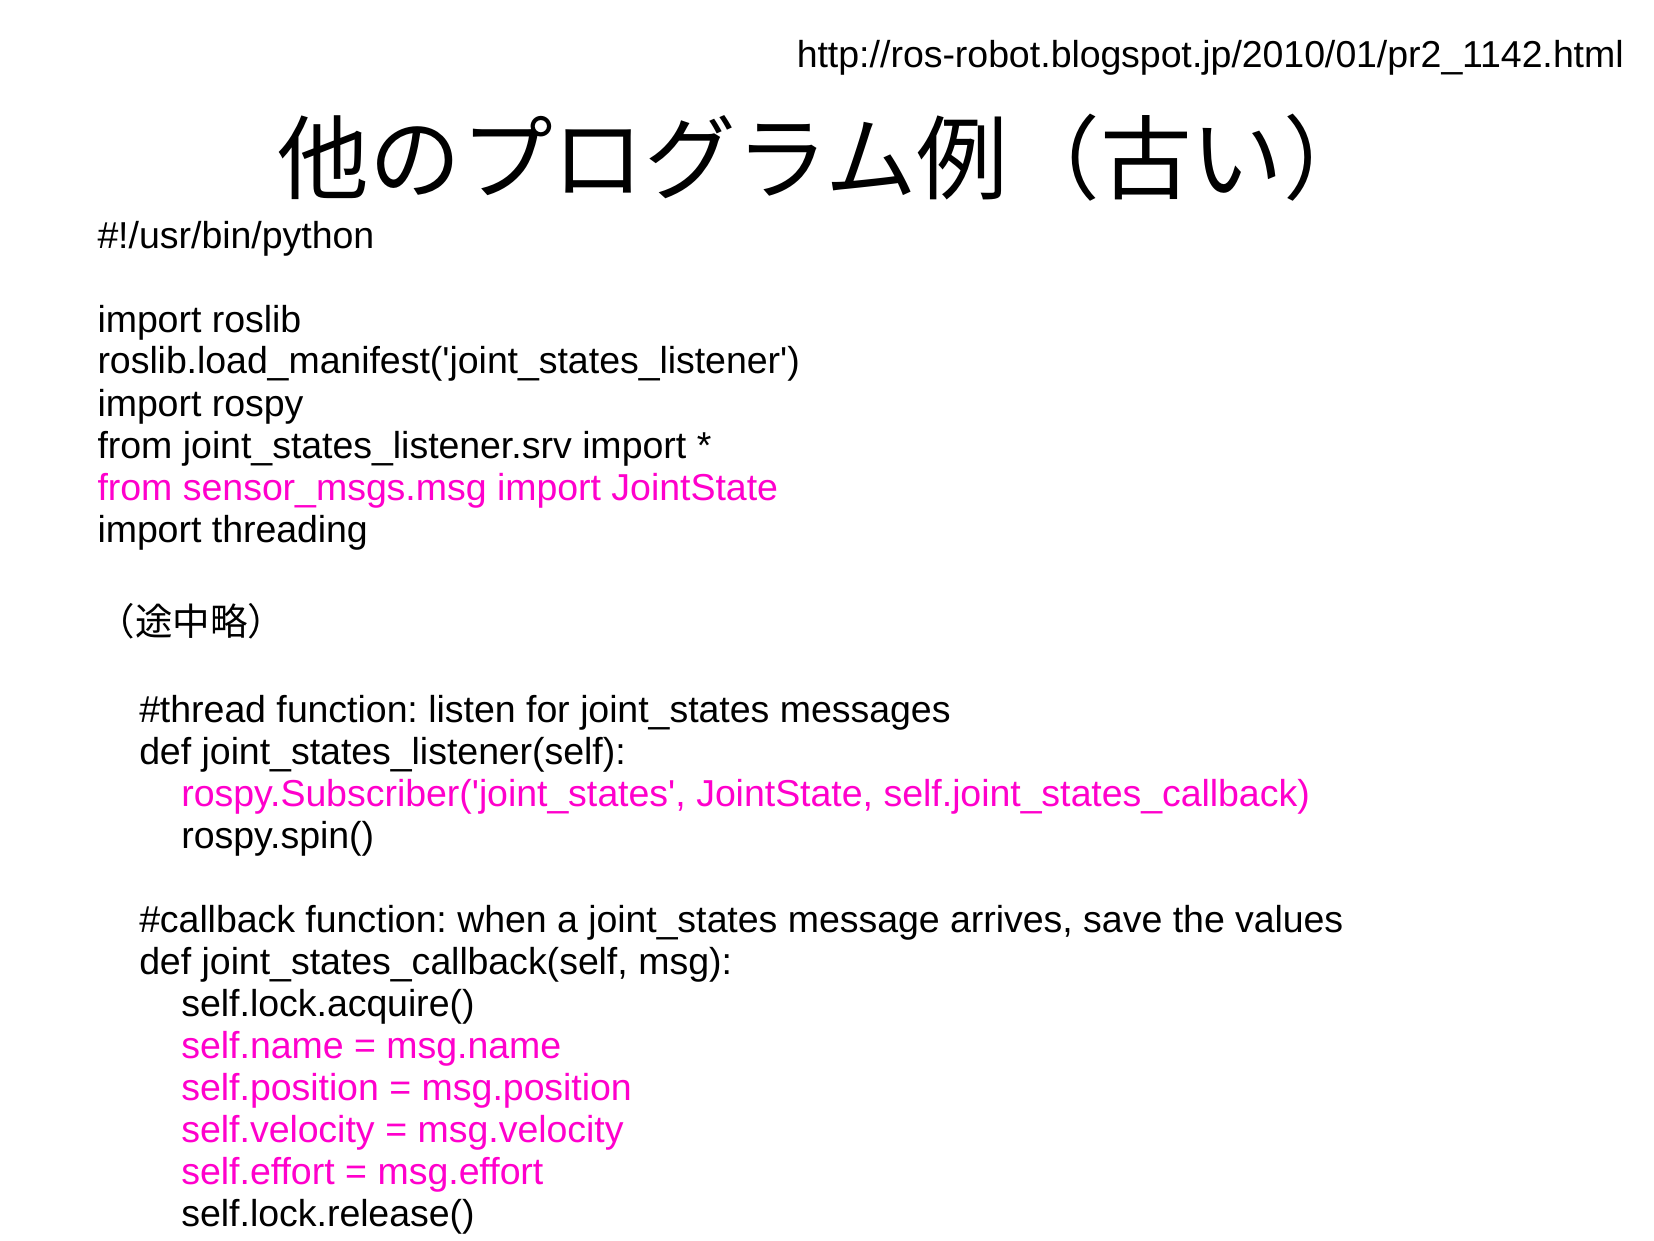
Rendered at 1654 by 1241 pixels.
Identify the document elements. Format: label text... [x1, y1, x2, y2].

text_box #!/usr/bin/python import roslib roslib.load_manifest('joint_states_listener') import rospy from joint_states_listener.srv import * from sensor_msgs.msg import JointState import threading （途中略） #thread function: listen for joint_states messages def joint_states_listener(self): rospy.Subscriber('joint_states', JointState, self.joint_states_callback) rospy.spin() #callback function: when a joint_states message arrives, save the values def joint_states_callback(self, msg): self.lock.acquire() self.name = msg.name self.position = msg.position self.velocity = msg.velocity self.effort = msg.effort self.lock.release() [82, 206, 1583, 1241]
title 他のプログラム例（古い） [82, 49, 1571, 206]
text_box http://ros-robot.blogspot.jp/2010/01/pr2_1142.html [782, 25, 1642, 83]
